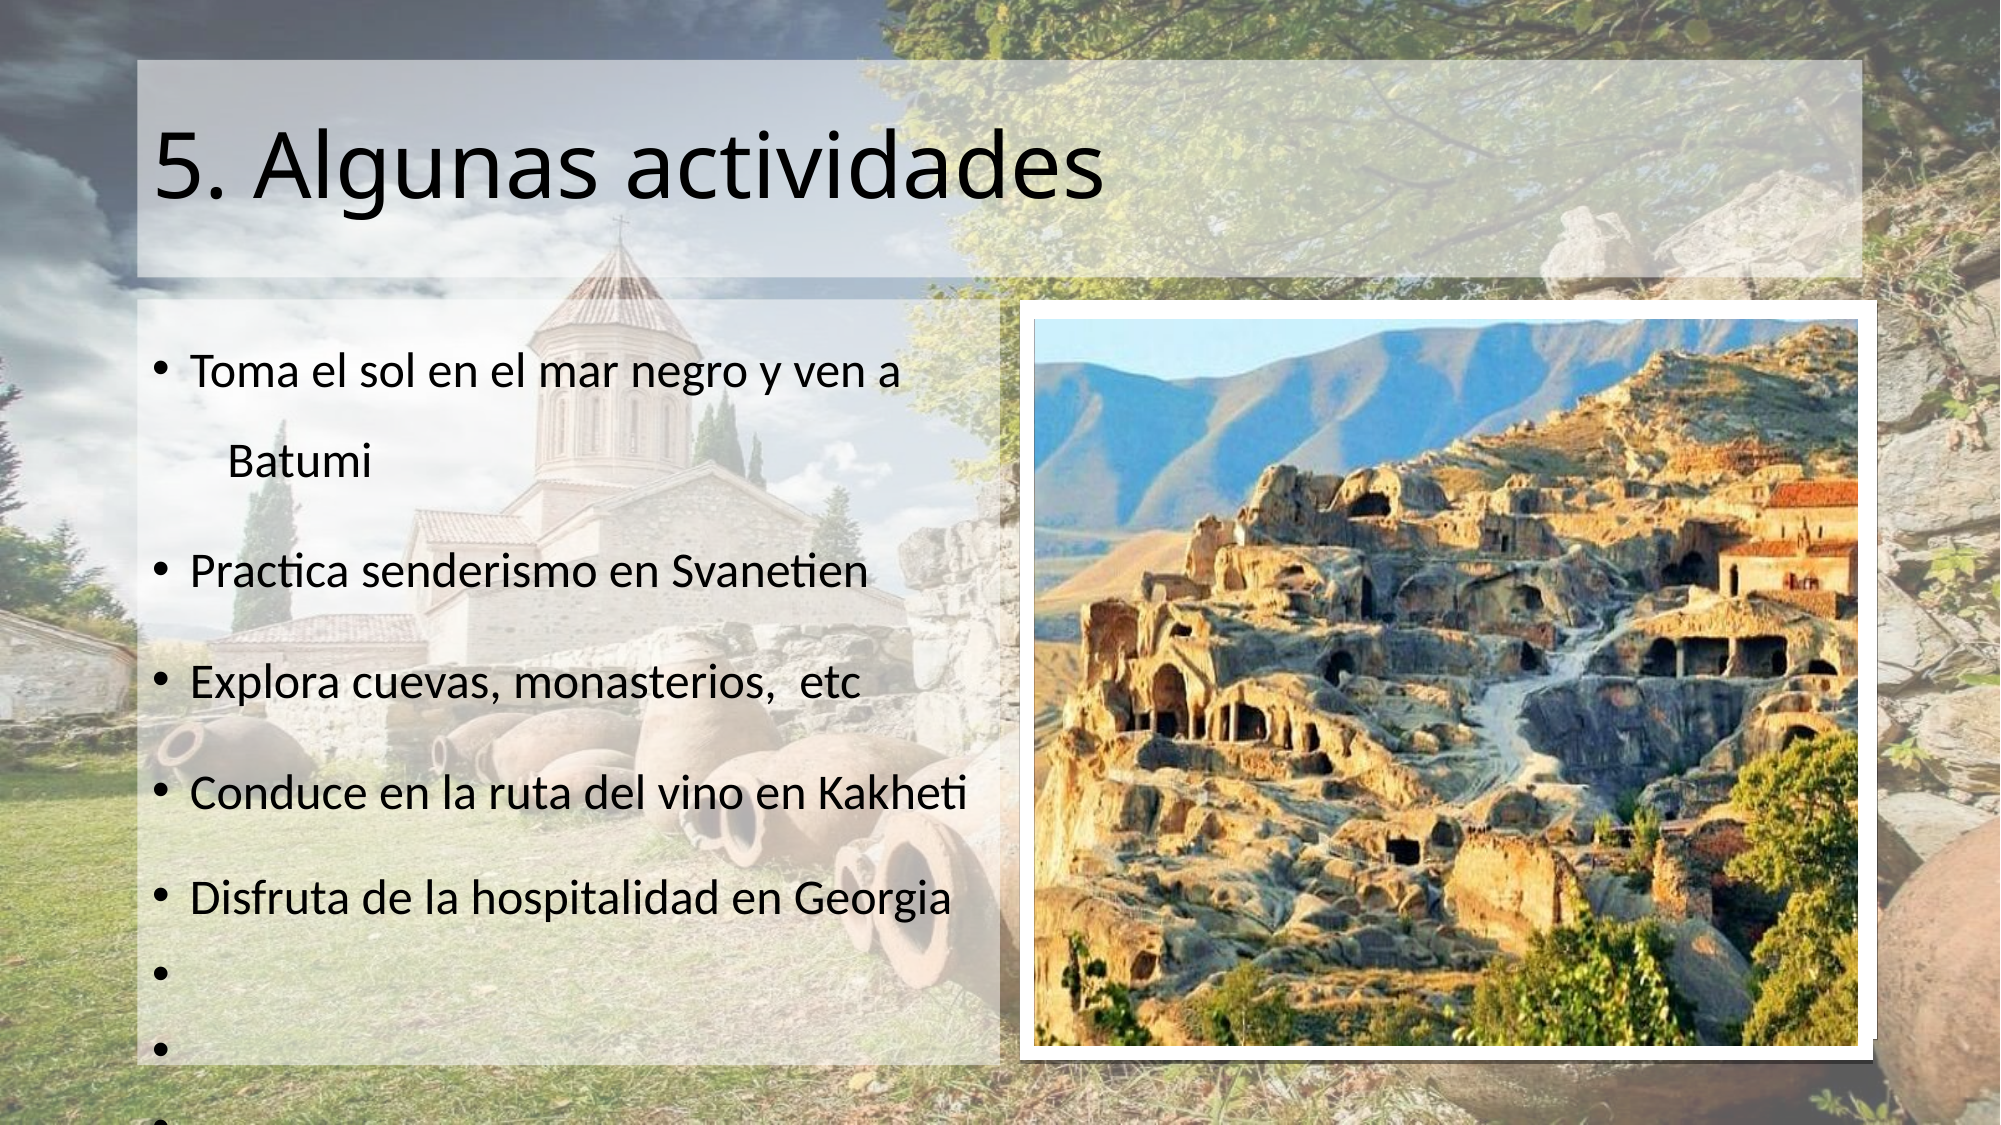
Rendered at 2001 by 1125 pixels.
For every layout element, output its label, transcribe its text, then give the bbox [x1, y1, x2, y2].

title 5. Algunas actividades [137, 59, 1863, 278]
picture [1034, 319, 1858, 1046]
text_box Toma el sol en el mar negro y ven a Batumi Practica senderismo en Svanetien Explora cuevas, monasterios, etc Conduce en la ruta del vino en Kakheti Disfruta de la hospitalidad en Georgia [137, 299, 1000, 1066]
